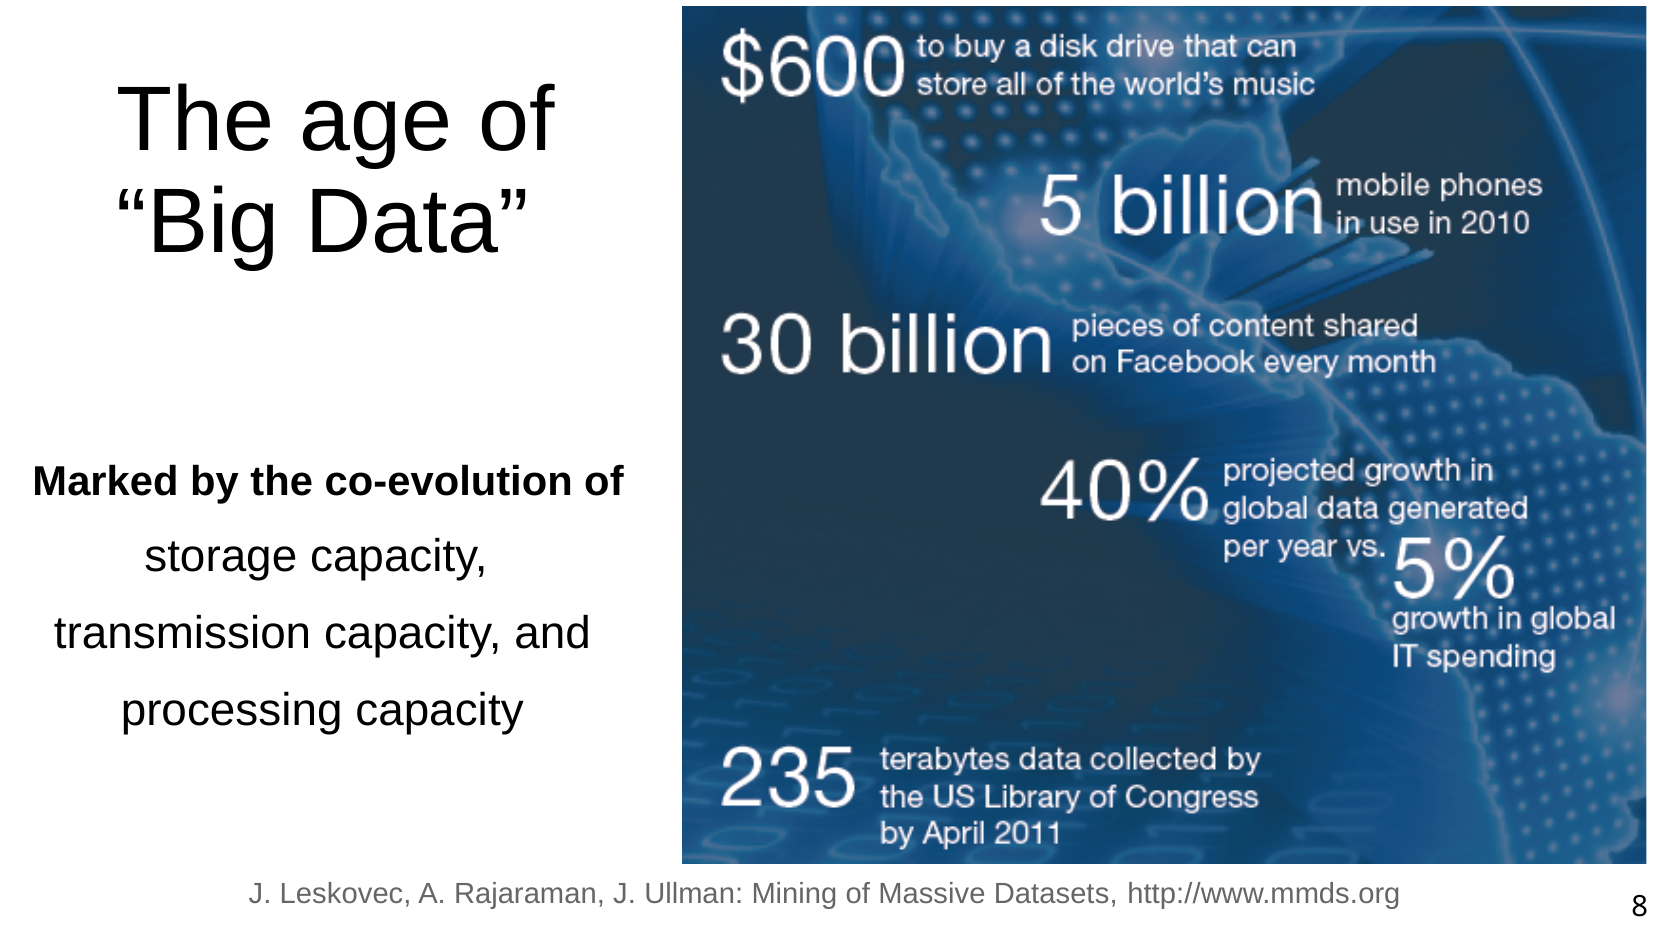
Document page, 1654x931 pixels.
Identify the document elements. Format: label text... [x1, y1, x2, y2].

text_box The age of “Big Data” [101, 60, 571, 280]
title Marked by the co-evolution of storage capacity, transmission capacity, and processing capacity [0, 330, 646, 841]
picture [682, 6, 1647, 864]
text_box J. Leskovec, A. Rajaraman, J. Ullman: Mining of Massive Datasets, http://www.mmds.org [221, 870, 1437, 921]
